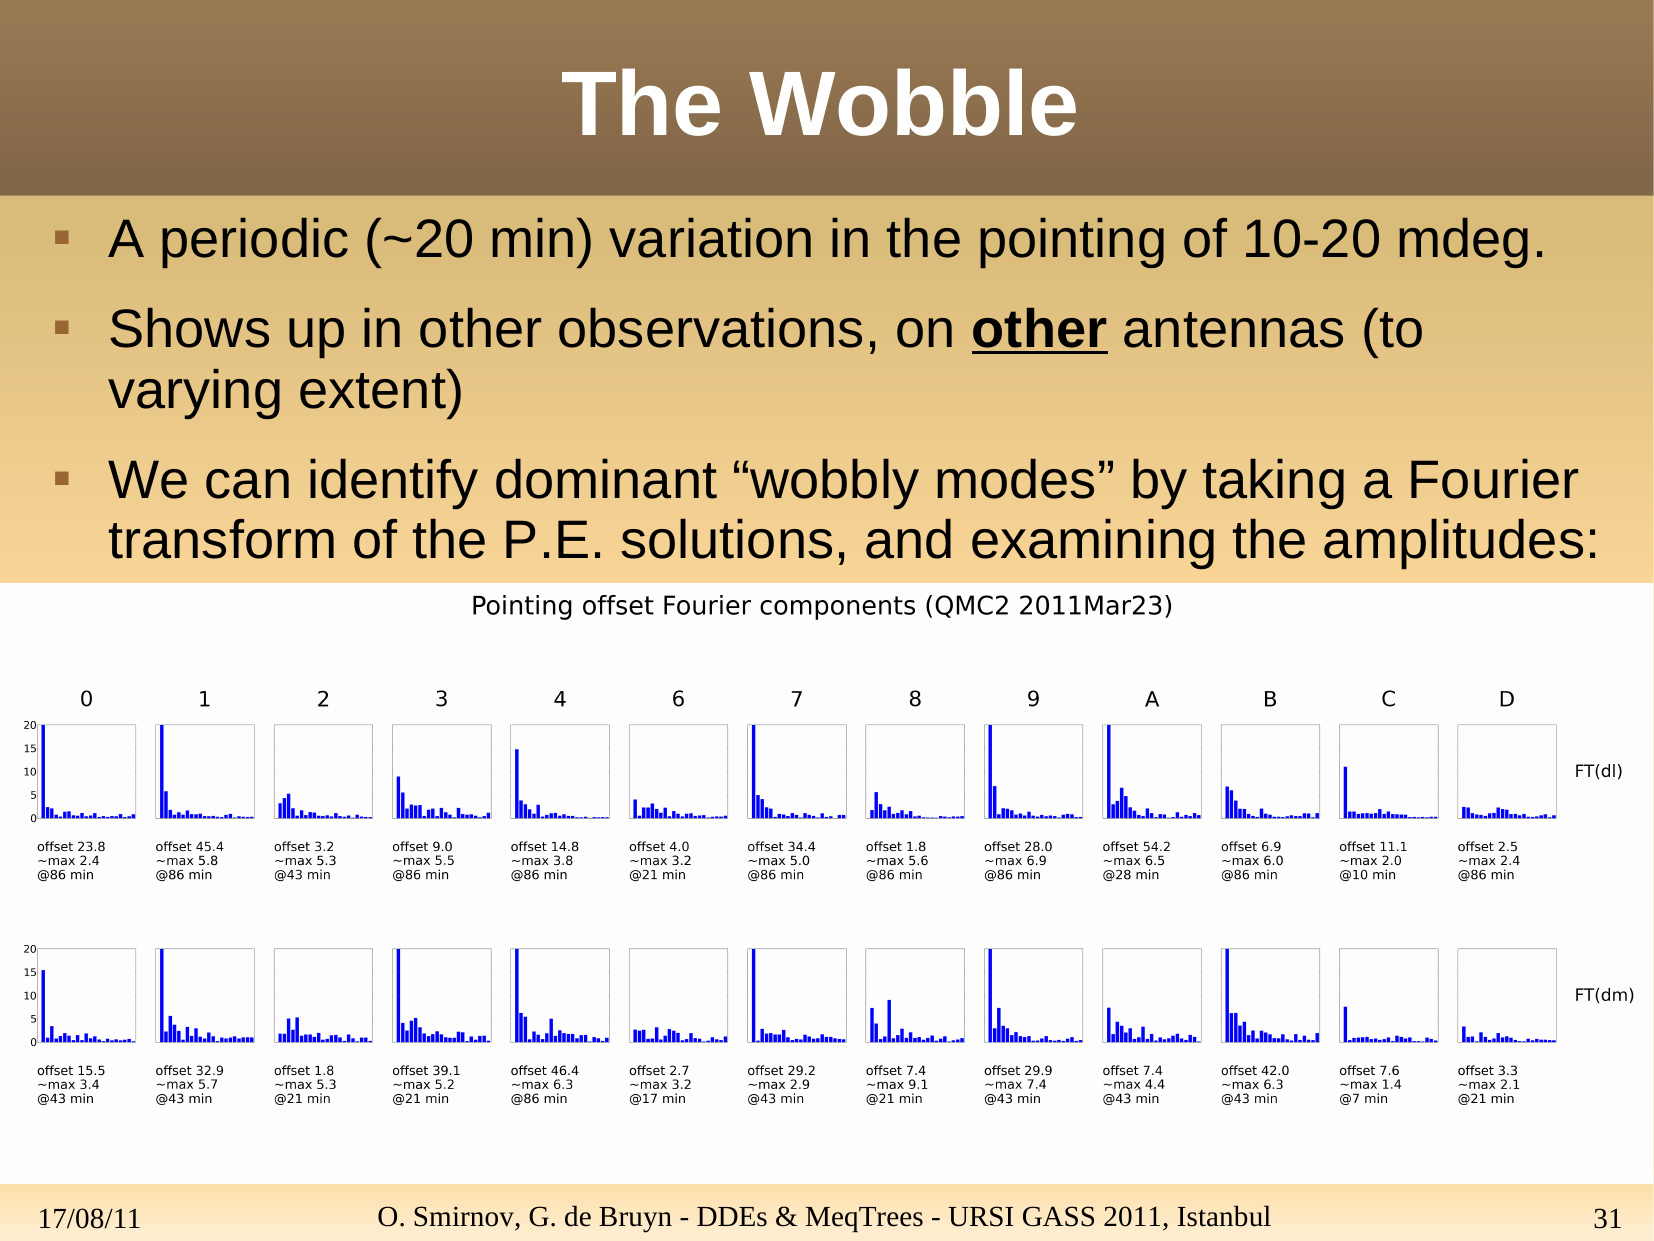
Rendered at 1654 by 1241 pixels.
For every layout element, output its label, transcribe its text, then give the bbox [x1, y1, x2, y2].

list A periodic (~20 min) variation in the pointing of 10-20 mdeg. Shows up in other observations, on other antennas (to varying extent) We can identify dominant “wobbly modes” by taking a Fourier transform of the P.E. solutions, and examining the amplitudes: [37, 208, 1613, 583]
picture [0, 0, 1654, 1241]
title The Wobble [76, 7, 1565, 200]
